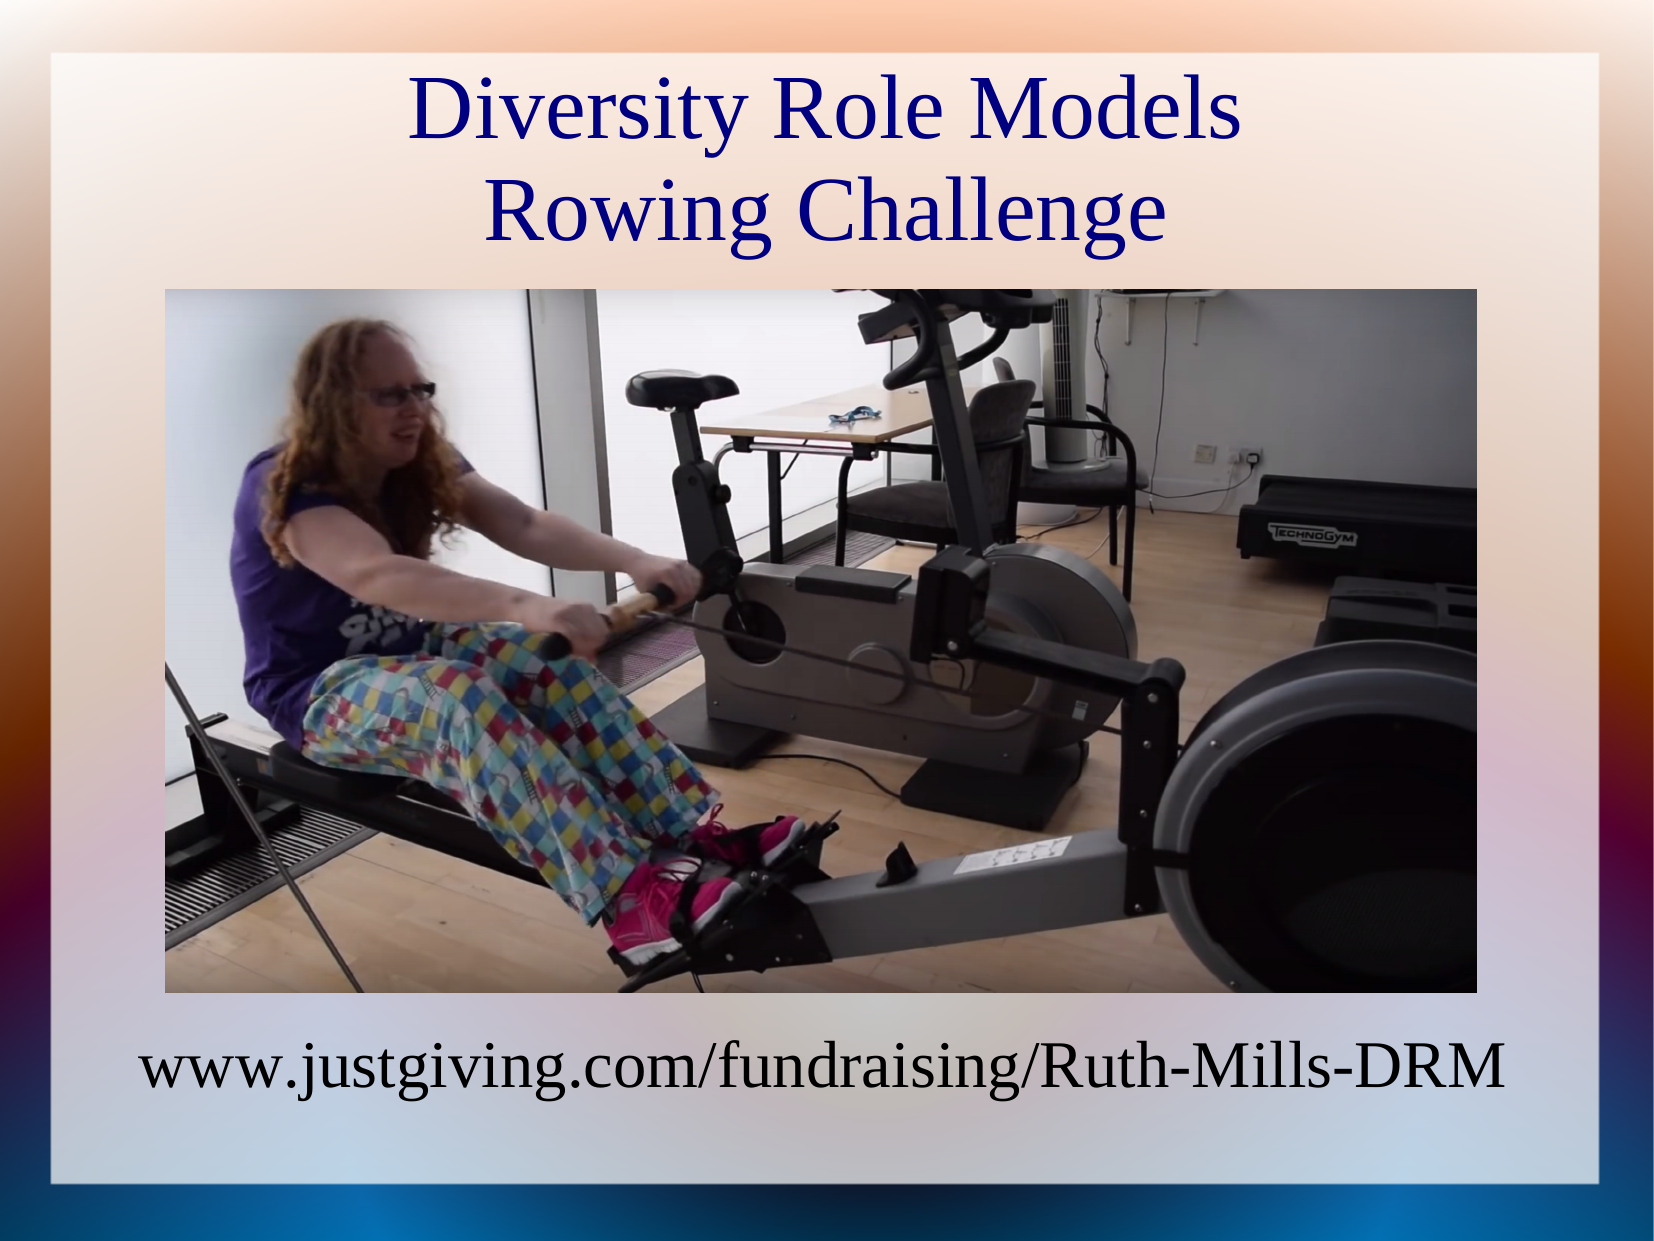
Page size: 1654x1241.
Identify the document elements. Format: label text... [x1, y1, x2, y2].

list www.justgiving.com/fundraising/Ruth-Mills-DRM [82, 290, 1571, 1098]
picture [0, 0, 1654, 1241]
title Diversity Role Models Rowing Challenge [82, 55, 1571, 262]
